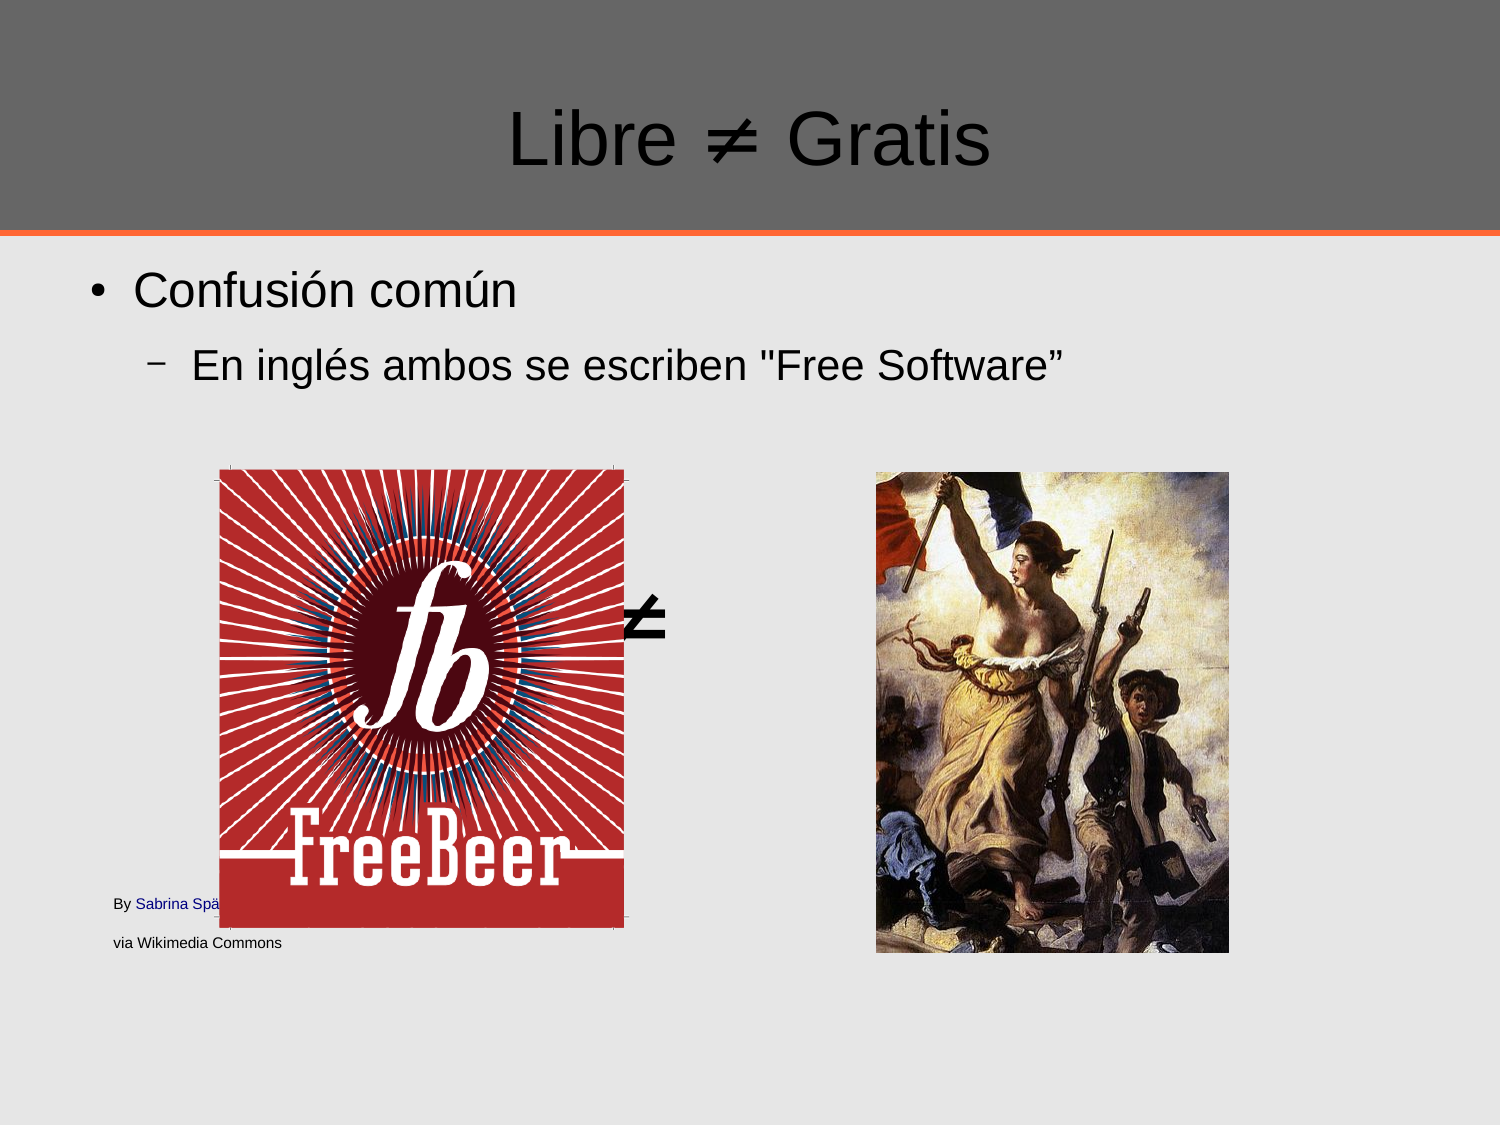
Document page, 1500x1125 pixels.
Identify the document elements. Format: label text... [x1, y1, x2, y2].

picture [214, 465, 630, 931]
picture [876, 472, 1229, 953]
title Libre ≠ Gratis [75, 44, 1425, 233]
list Confusión común En inglés ambos se escriben "Free Software” ≠ By Sabrina Späti, Clerici Partner AG [CC BY-SA 2.5], via Wikimedia Commons [75, 263, 1425, 957]
